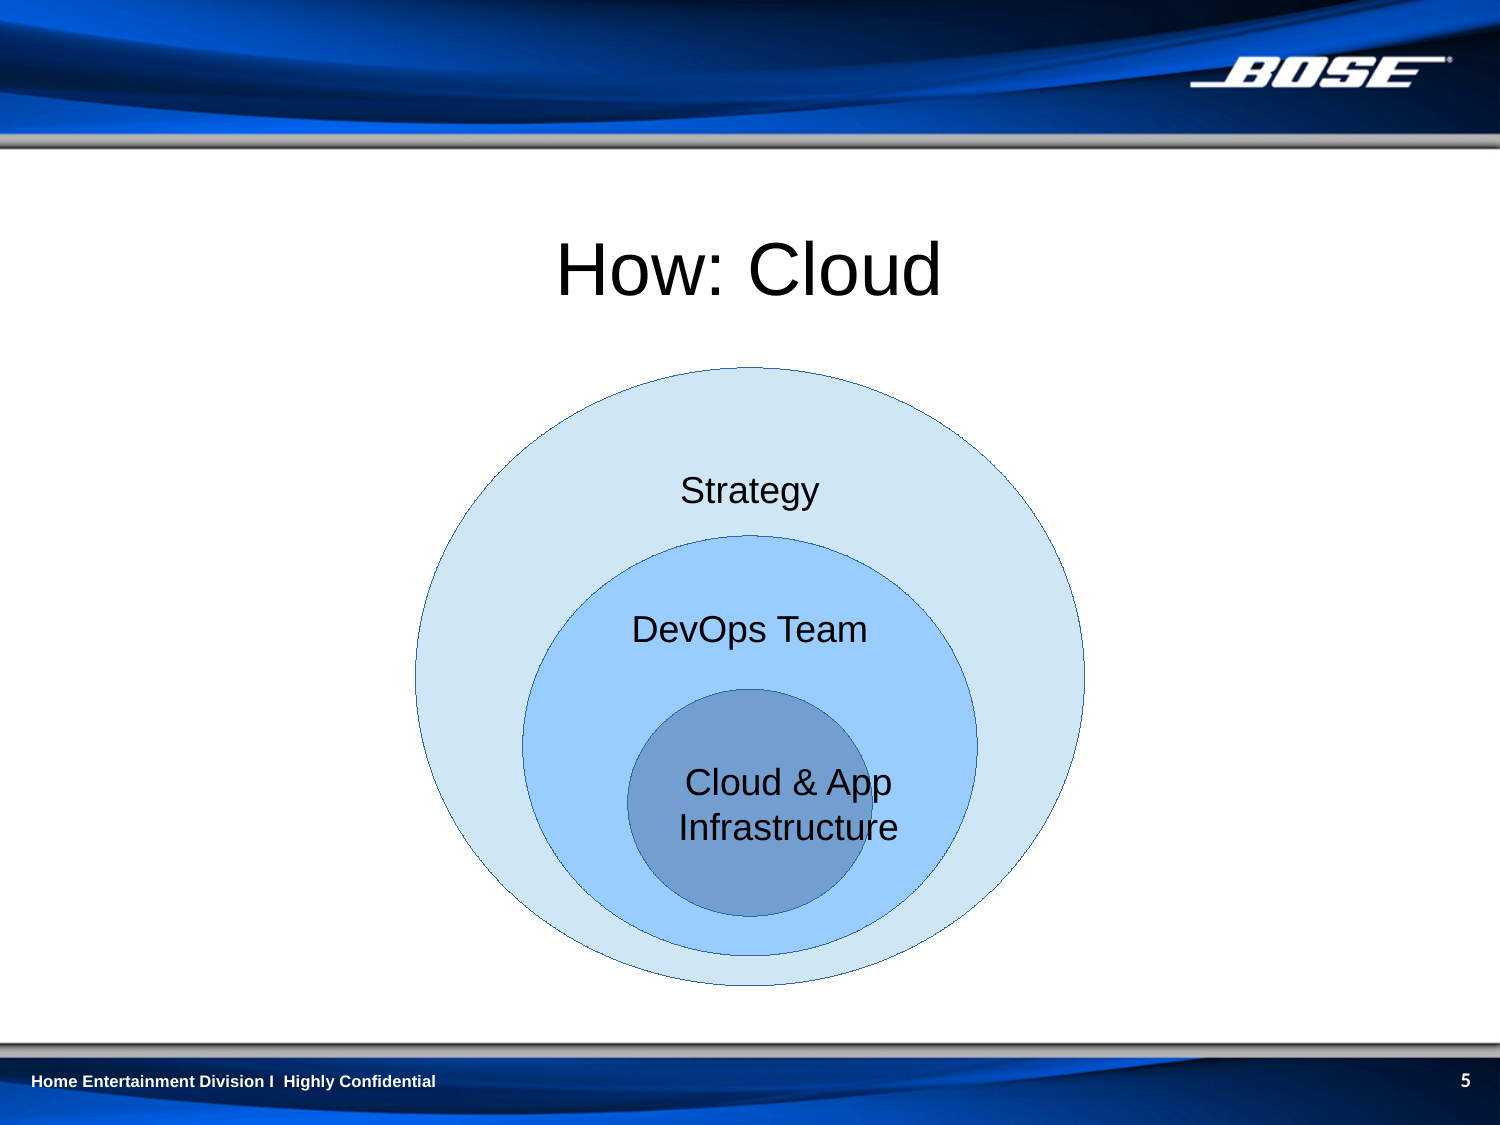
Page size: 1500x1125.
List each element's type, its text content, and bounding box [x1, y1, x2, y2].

text_box How: Cloud [74, 185, 1425, 345]
text_box Cloud & App Infrastructure [627, 689, 873, 917]
picture [0, 0, 1500, 1125]
text_box DevOps Team [522, 535, 978, 956]
text_box Strategy [415, 367, 1085, 986]
